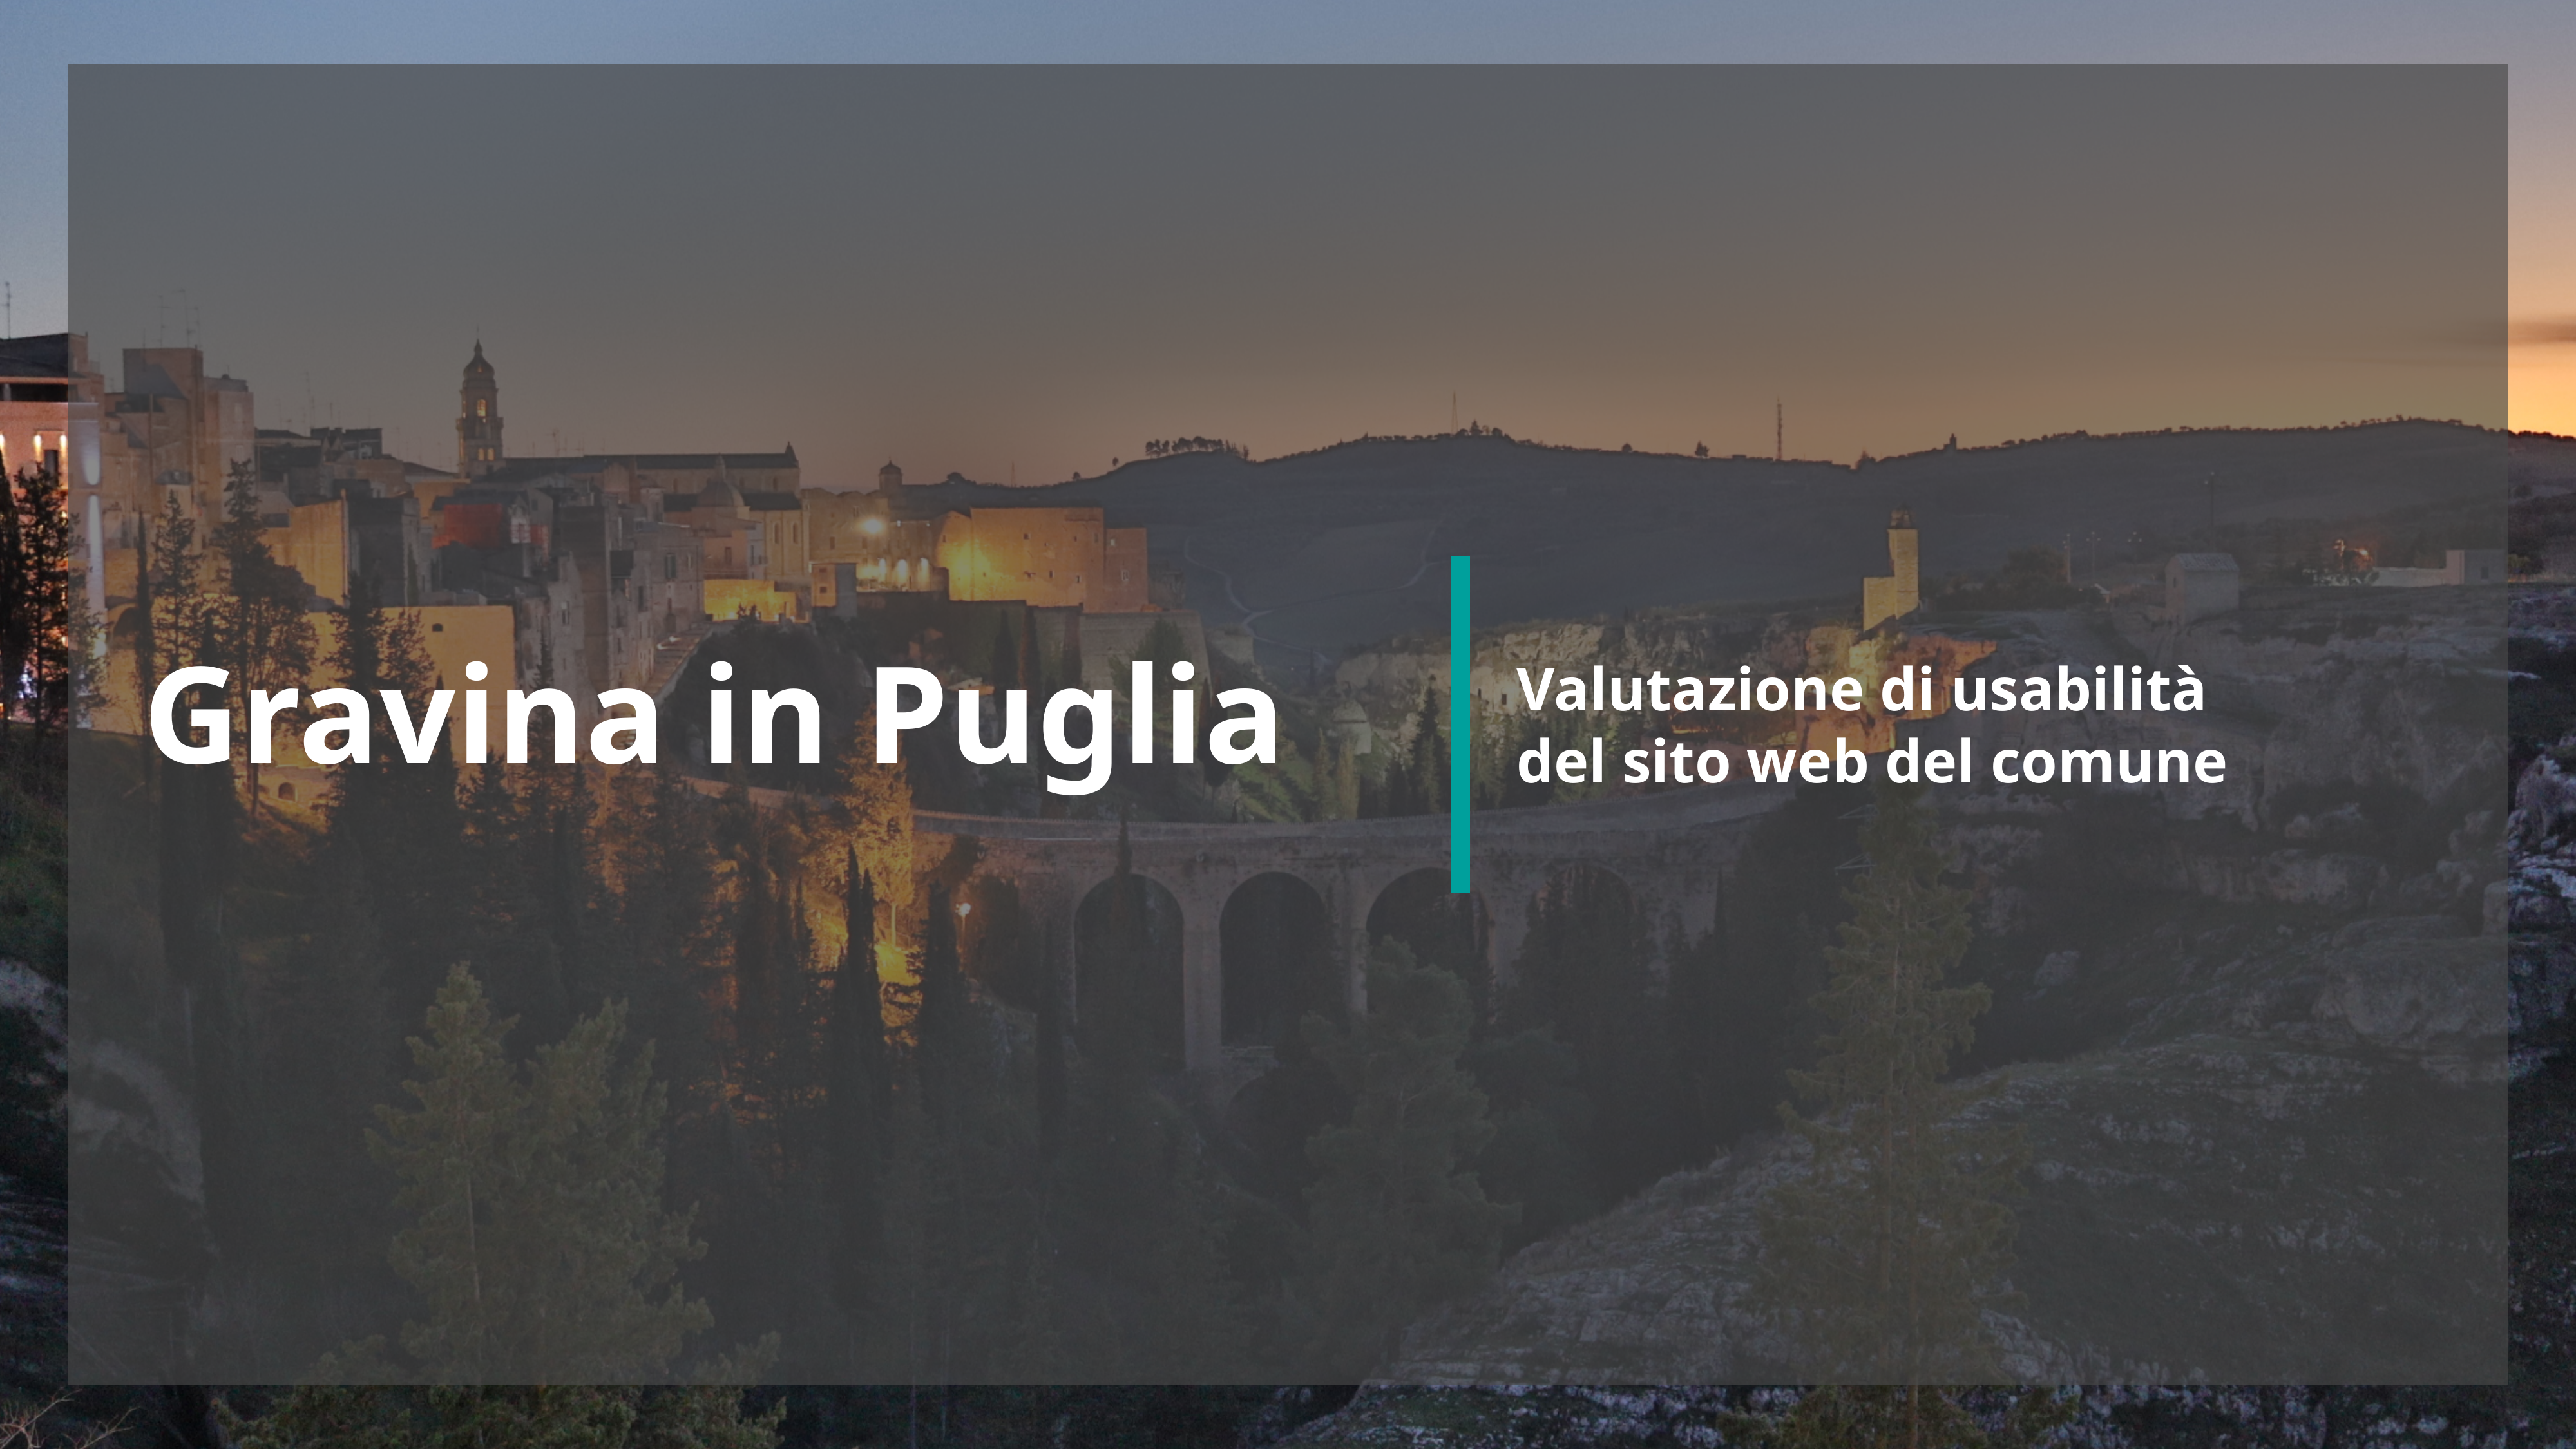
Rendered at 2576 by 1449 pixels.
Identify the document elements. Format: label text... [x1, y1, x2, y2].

text_box Valutazione di usabilità del sito web del comune [1493, 653, 2345, 808]
text_box [68, 64, 2508, 1385]
picture [0, 0, 2576, 1449]
text_box Gravina in Puglia [133, 624, 1331, 797]
